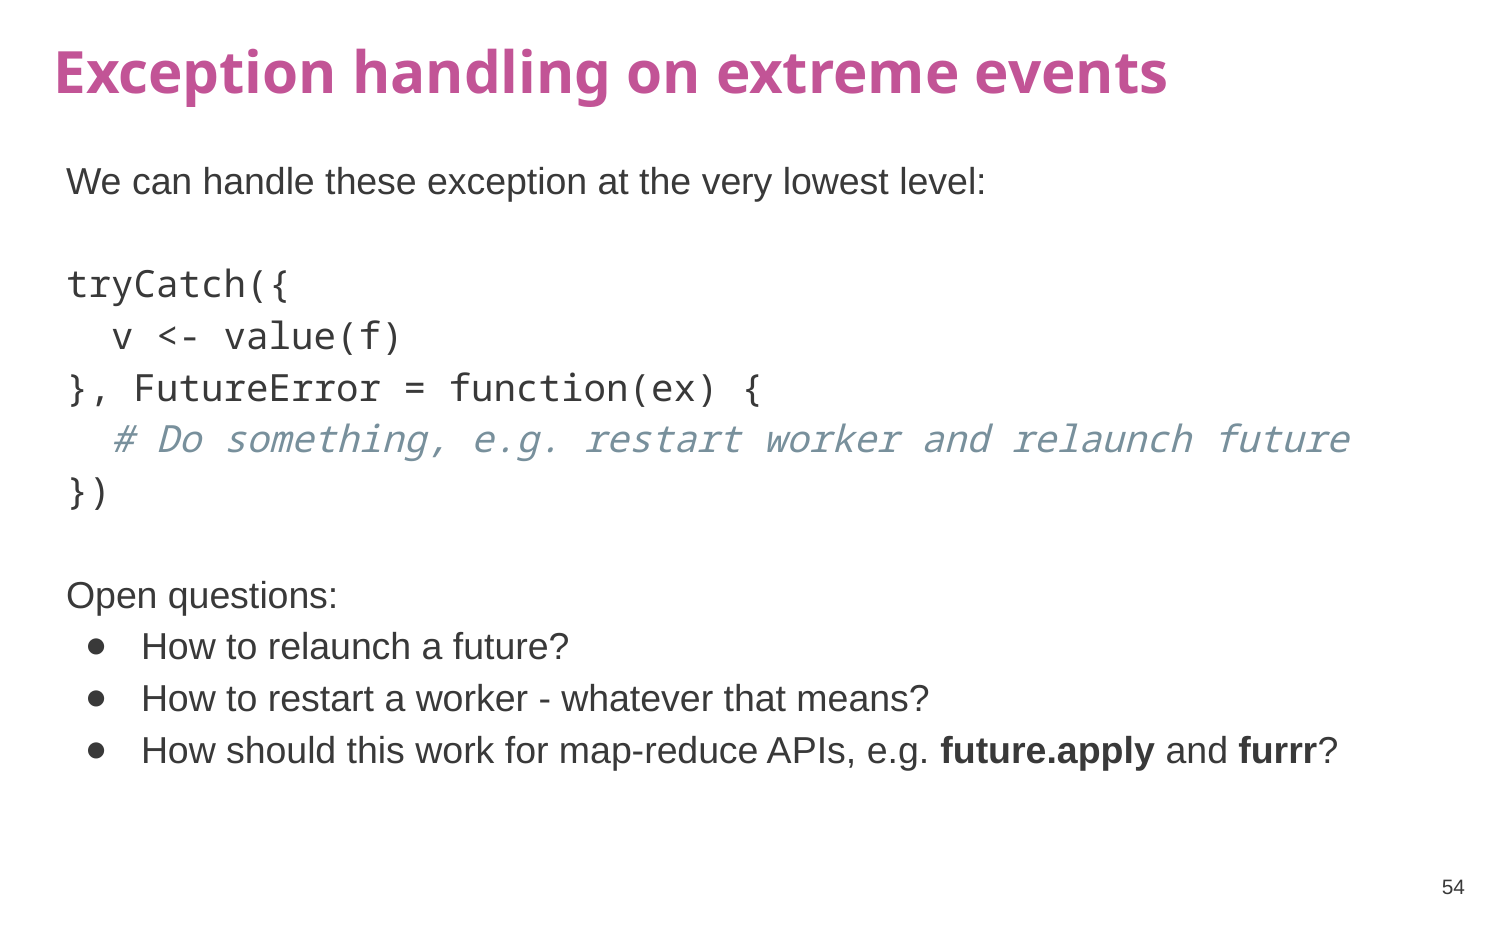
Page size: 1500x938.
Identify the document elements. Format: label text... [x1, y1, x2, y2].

list We can handle these exception at the very lowest level: tryCatch({ v <- value(f) }, FutureError = function(ex) { # Do something, e.g. restart worker and relaunch future }) Open questions: How to relaunch a future? How to restart a worker - whatever that means? How should this work for map-reduce APIs, e.g. future.apply and furrr? [51, 135, 1449, 890]
slide_number <number> [1389, 849, 1480, 922]
title Exception handling on extreme events [38, 20, 1500, 136]
